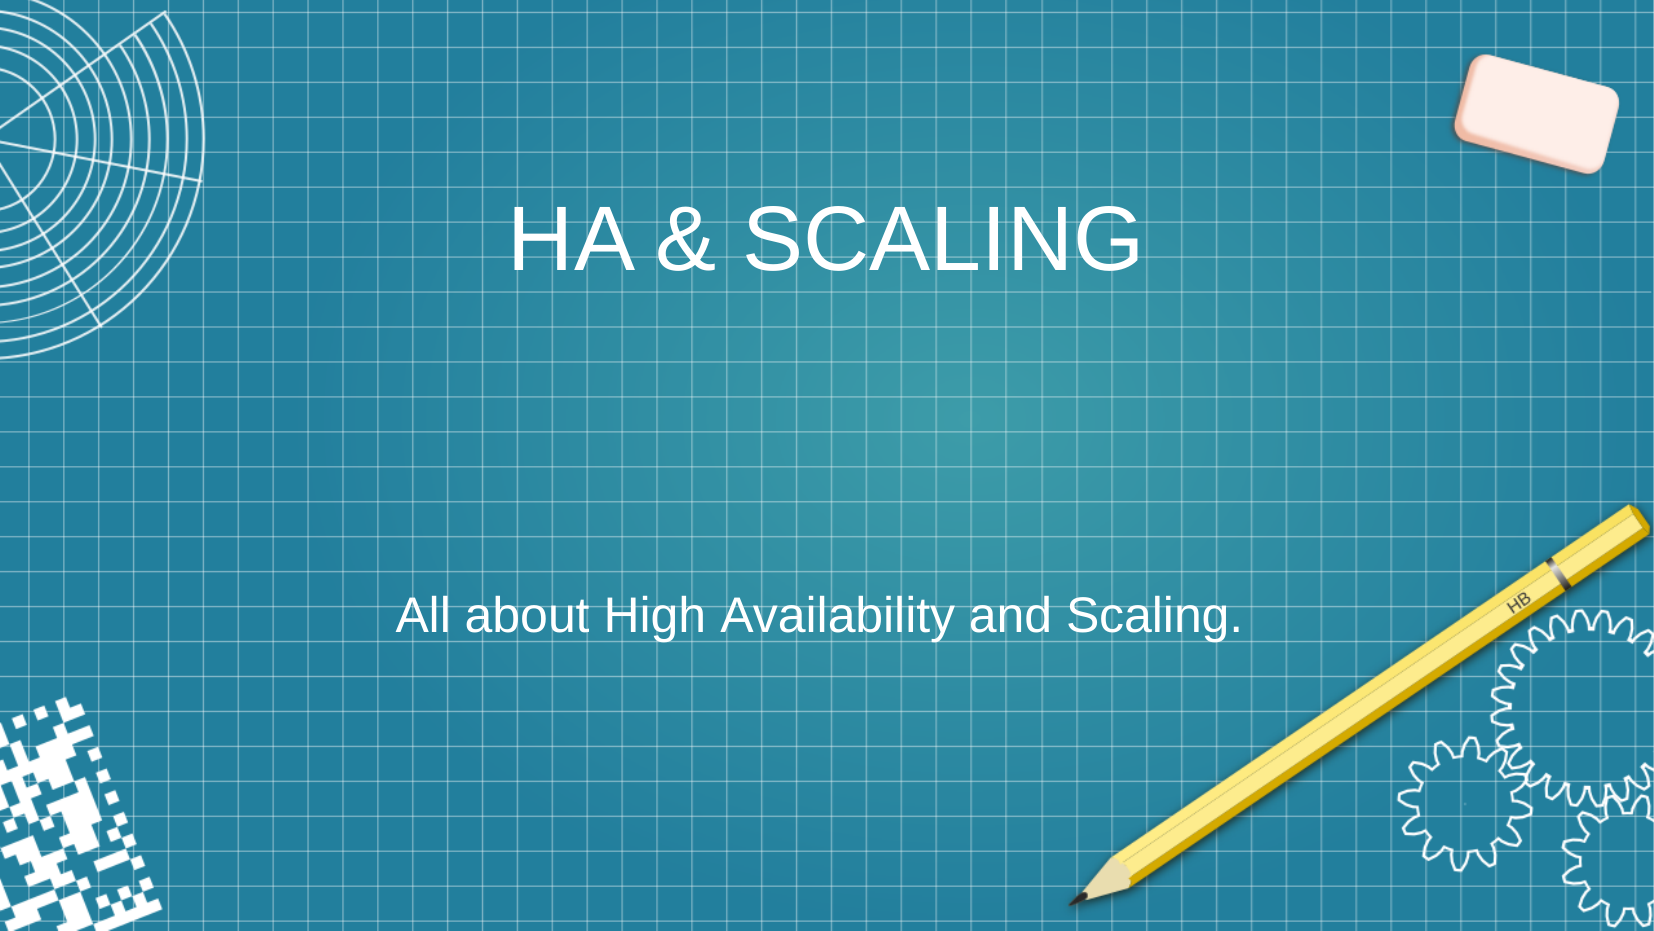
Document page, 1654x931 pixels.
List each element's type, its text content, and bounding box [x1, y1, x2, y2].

picture [0, 0, 1654, 931]
title HA & SCALING [82, 132, 1571, 346]
subtitle All about High Availability and Scaling. [82, 389, 1571, 842]
